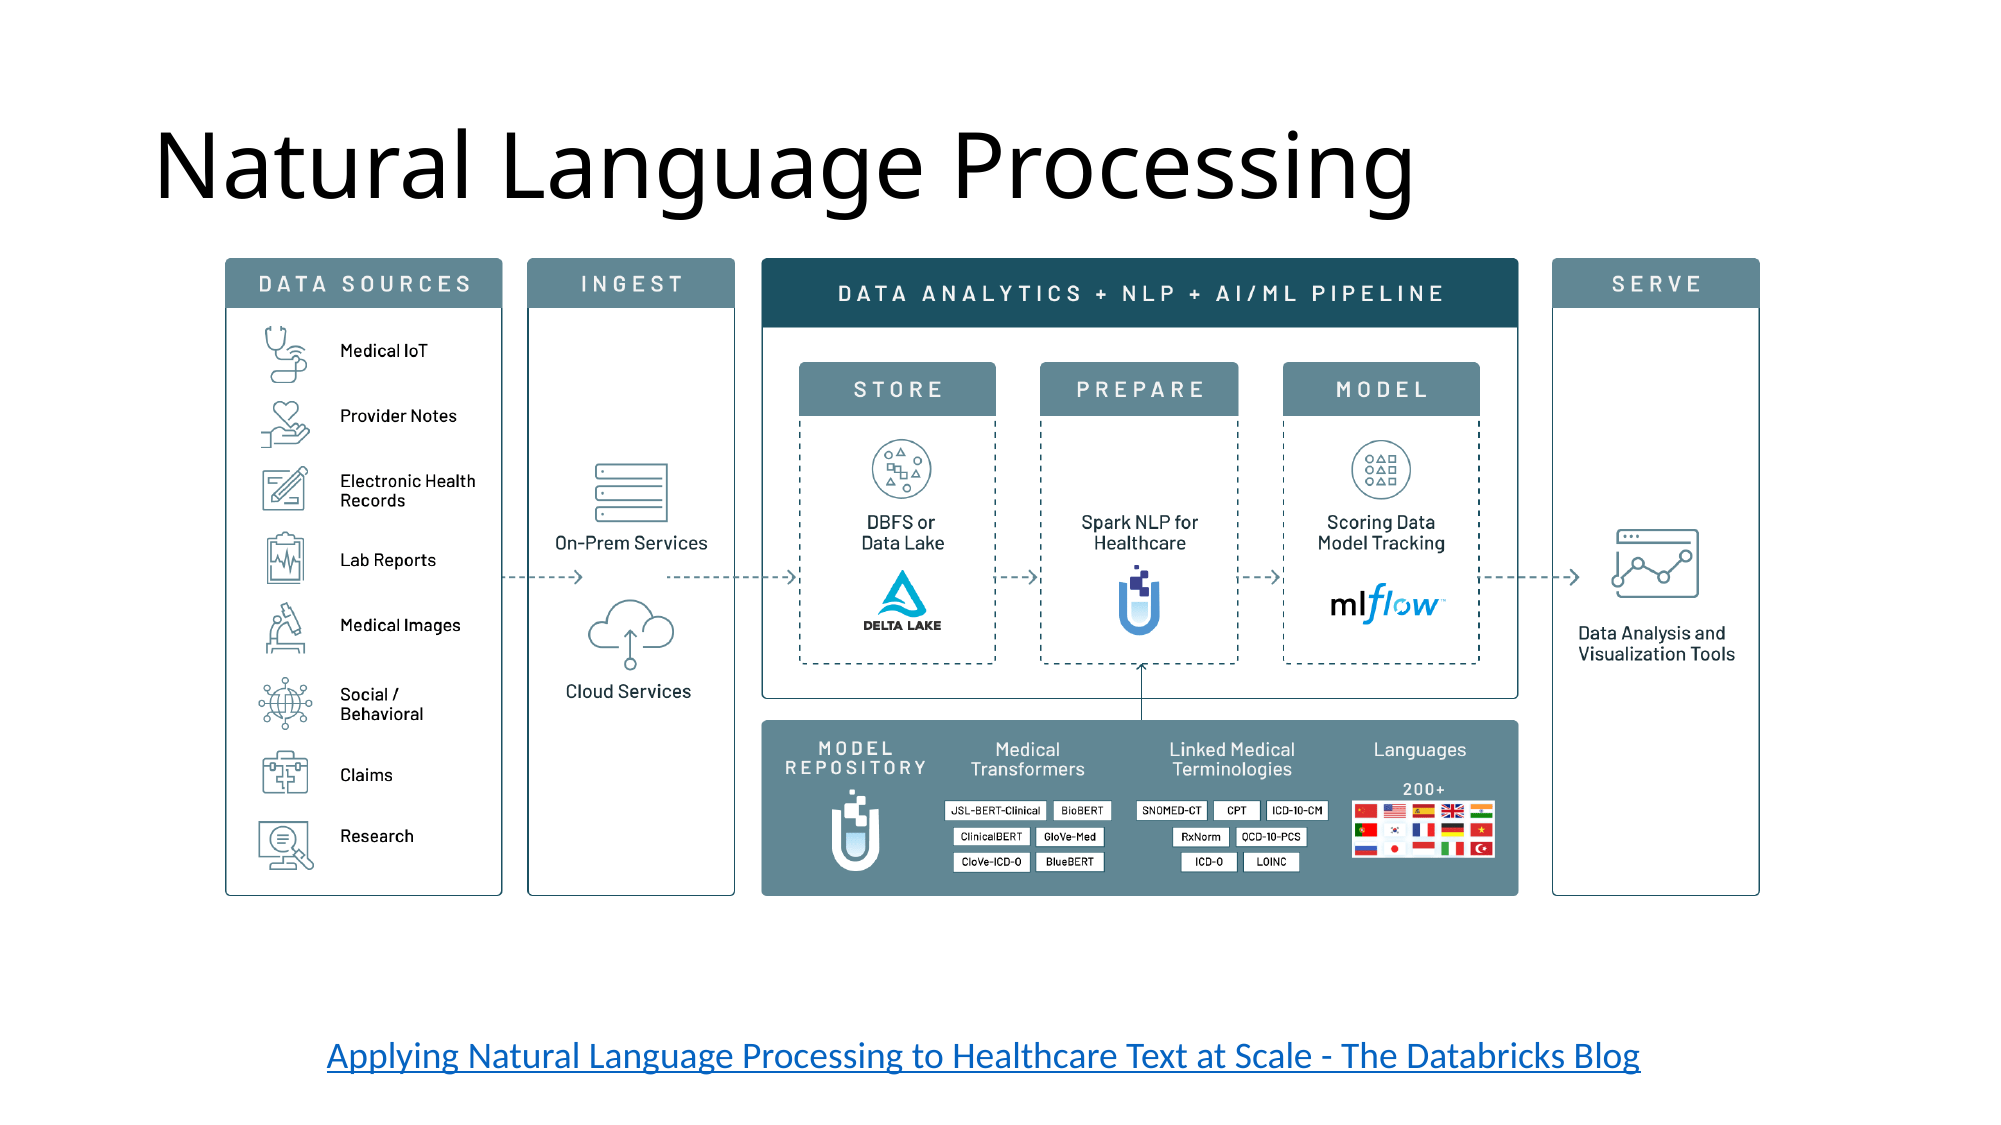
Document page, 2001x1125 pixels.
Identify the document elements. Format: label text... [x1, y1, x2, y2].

picture [118, 237, 1880, 1004]
title Natural Language Processing [137, 59, 1863, 237]
text_box Applying Natural Language Processing to Healthcare Text at Scale - The Databricks Blog [311, 1023, 1688, 1084]
